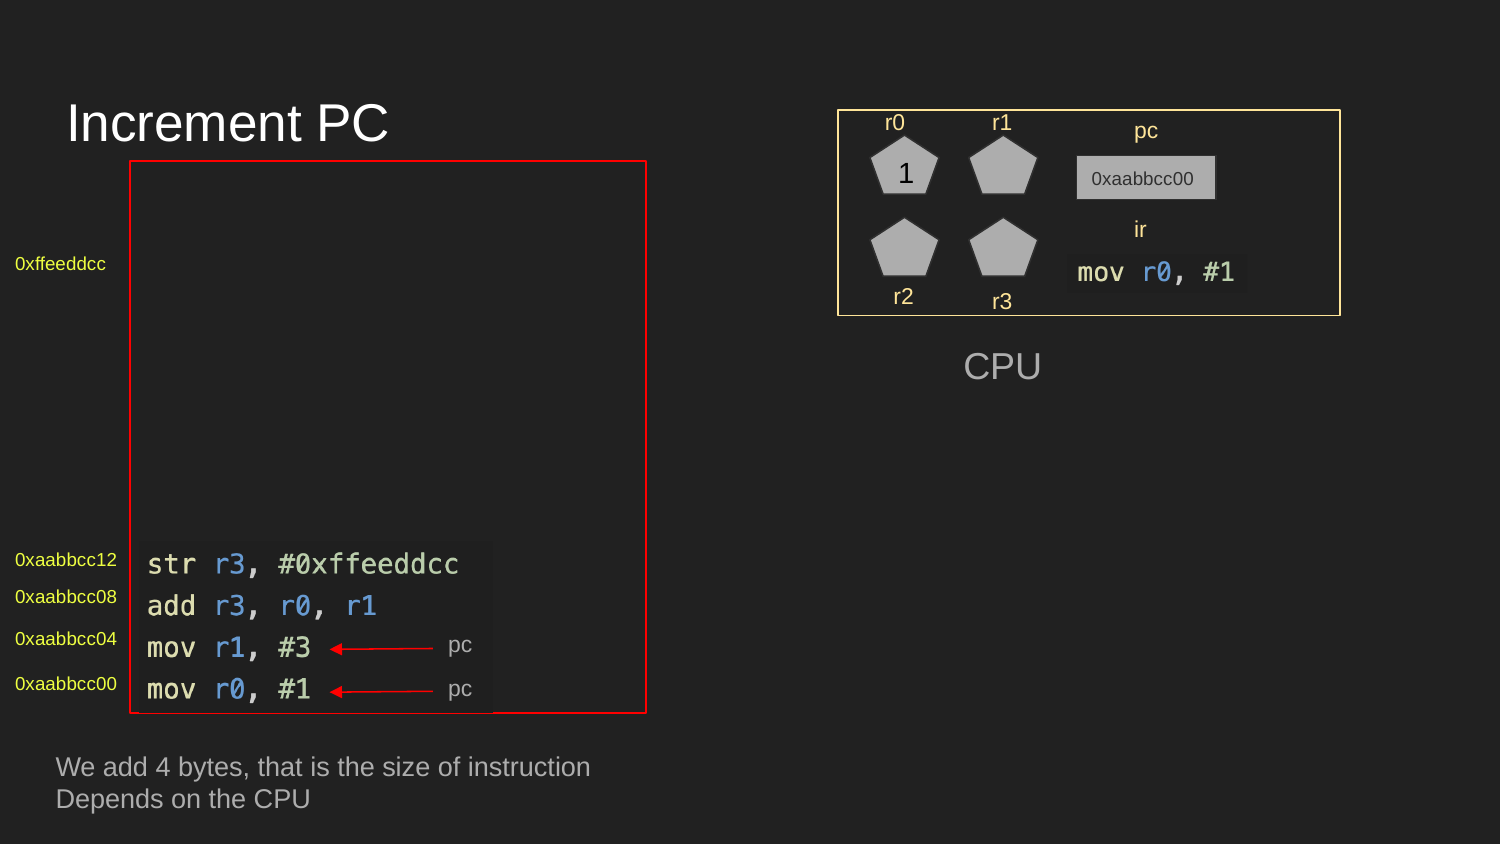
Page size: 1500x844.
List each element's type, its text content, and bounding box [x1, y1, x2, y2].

text_box 0xaabbcc08 [0, 570, 139, 612]
text_box pc [1119, 101, 1180, 155]
text_box [968, 148, 1038, 195]
text_box r1 [977, 92, 1030, 148]
picture [1067, 254, 1248, 293]
text_box r0 [869, 92, 923, 148]
text_box 0xffeeddcc [0, 236, 125, 281]
title Increment PC [51, 72, 739, 167]
text_box r2 [878, 266, 931, 322]
text_box [968, 217, 1038, 271]
text_box r3 [977, 271, 1030, 326]
text_box 0xaabbcc12 [0, 532, 140, 570]
text_box [869, 217, 940, 266]
text_box 1 [869, 147, 940, 195]
text_box ir [1119, 200, 1180, 254]
text_box pc [433, 669, 665, 703]
text_box 0xaabbcc00 [0, 657, 139, 702]
text_box 0xaabbcc04 [0, 612, 139, 657]
text_box 0xaabbcc00 [1076, 155, 1217, 200]
text_box pc [433, 614, 665, 669]
text_box CPU [948, 326, 1180, 412]
picture [139, 541, 493, 713]
title Increment PC [131, 162, 645, 167]
text_box We add 4 bytes, that is the size of instruction Depends on the CPU [40, 734, 838, 820]
